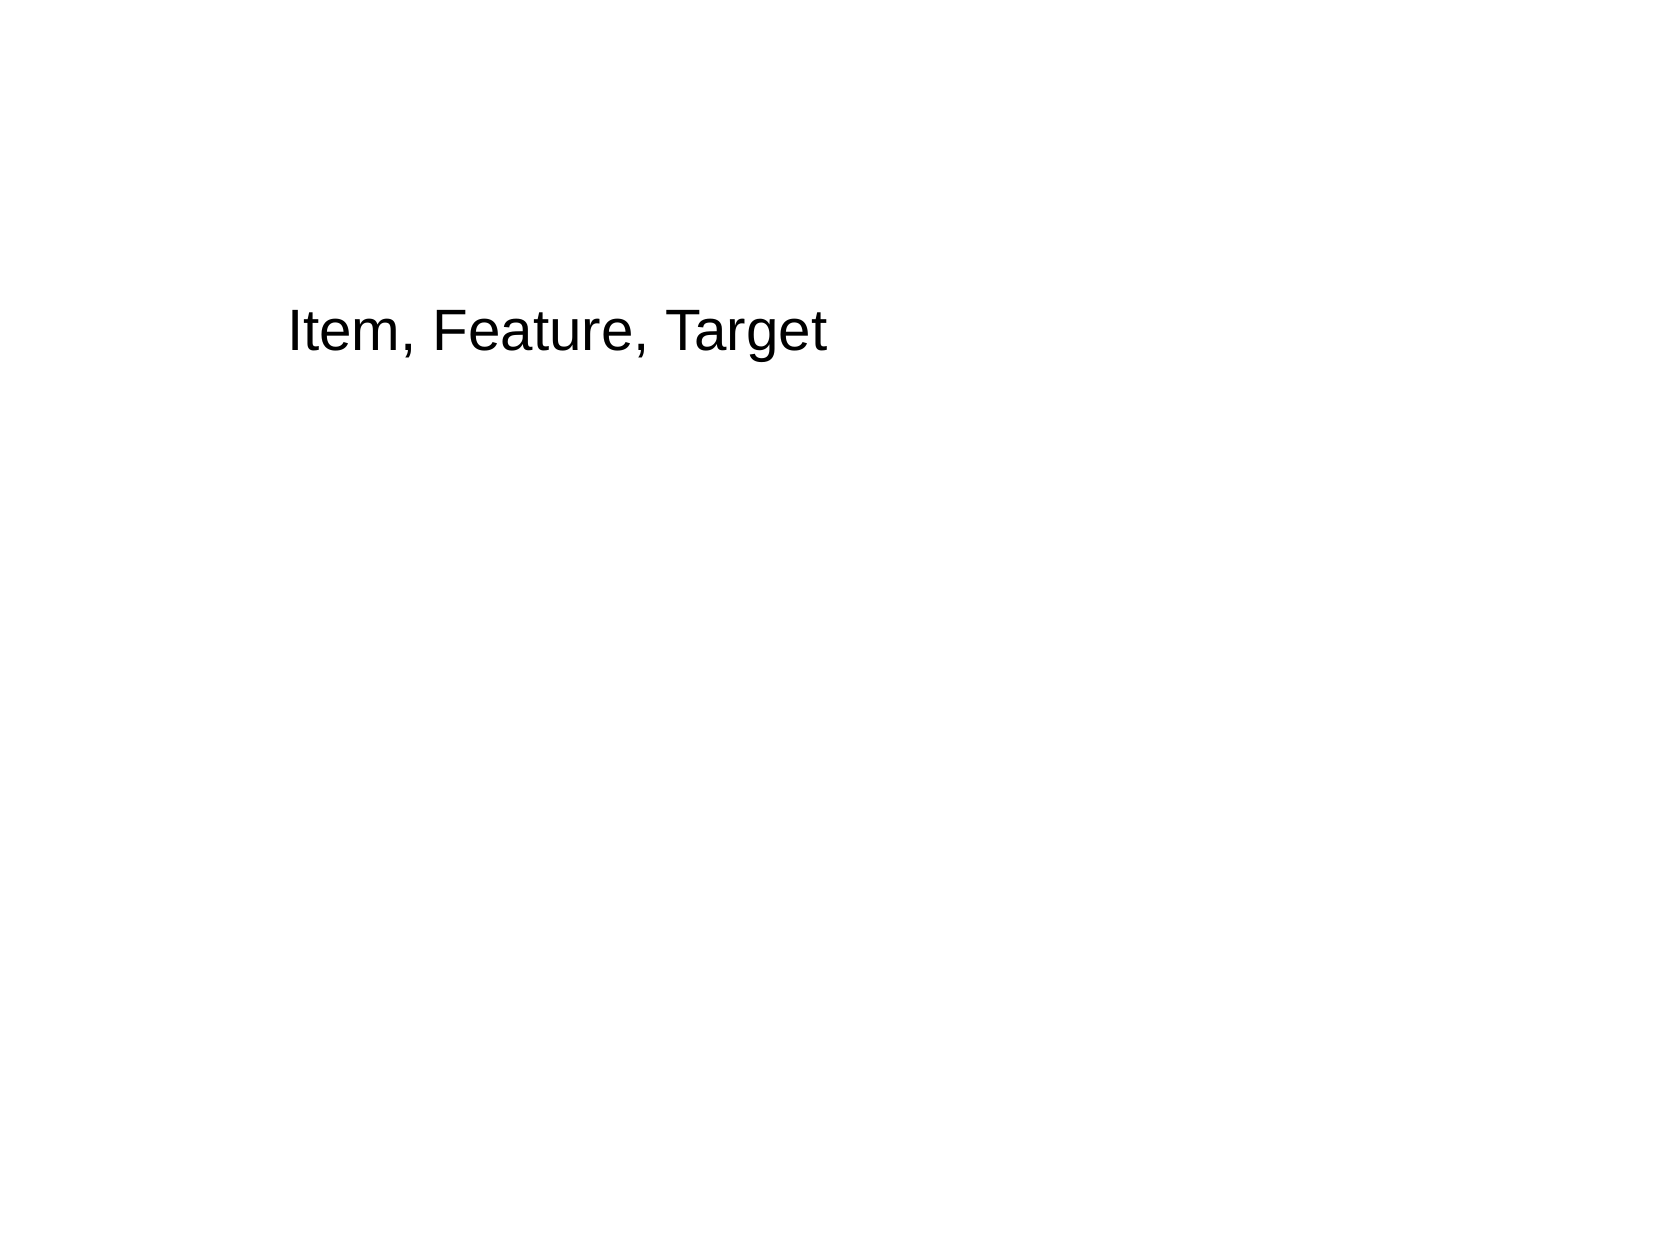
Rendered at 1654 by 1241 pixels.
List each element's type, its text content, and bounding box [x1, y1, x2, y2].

text_box Item, Feature, Target [272, 289, 844, 370]
